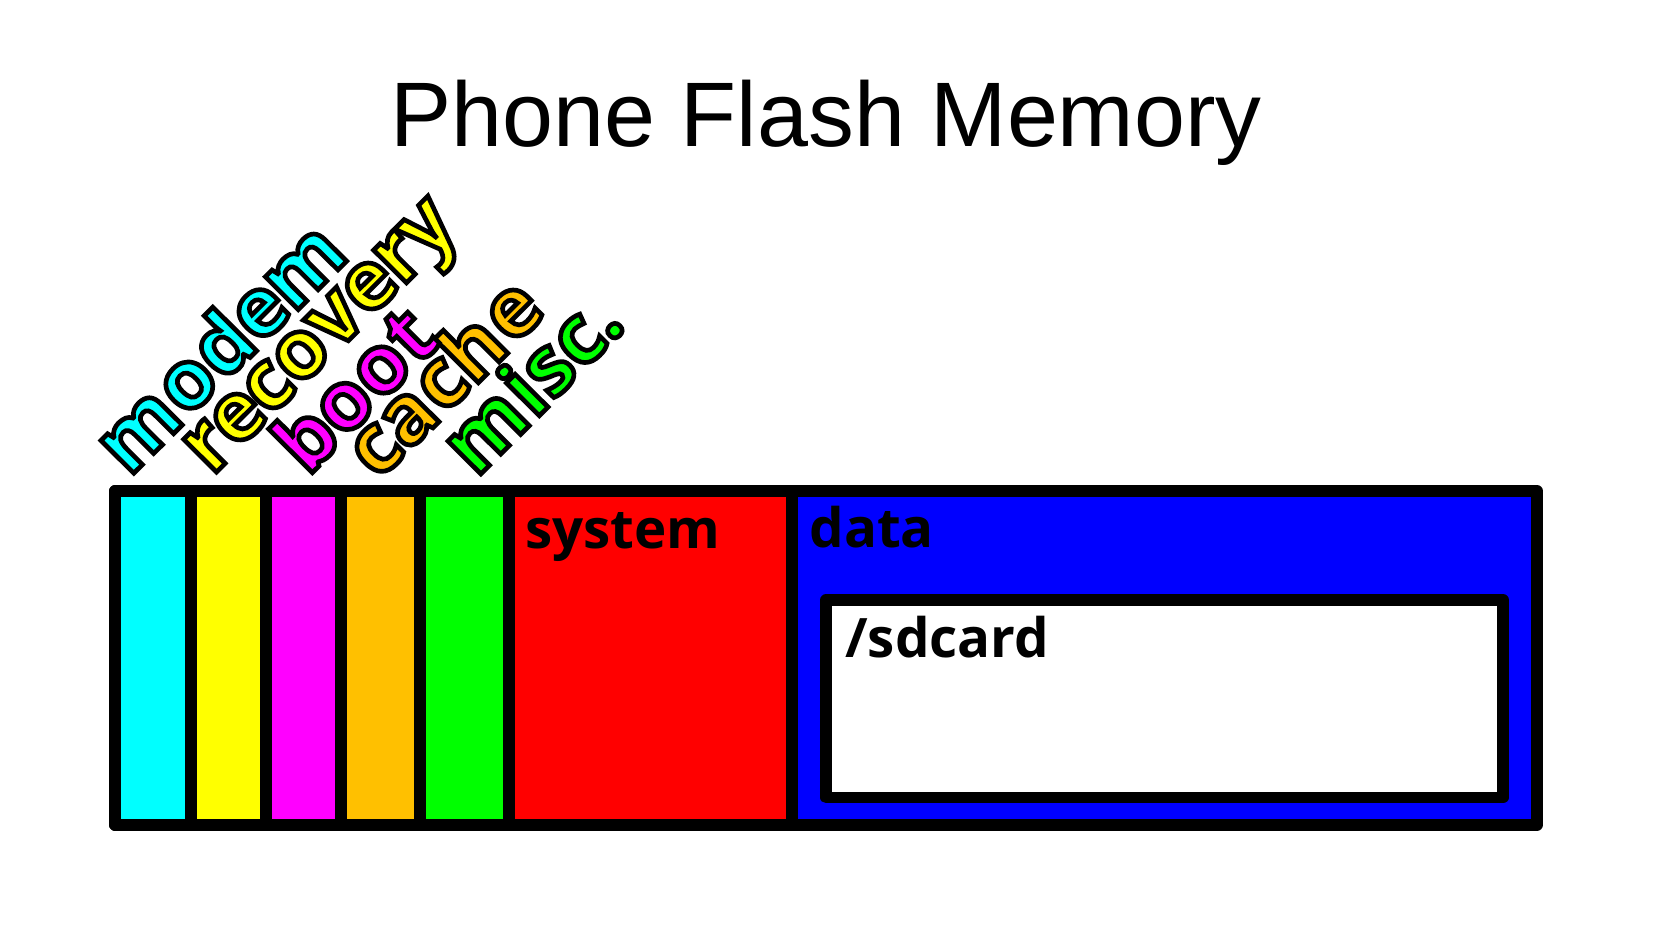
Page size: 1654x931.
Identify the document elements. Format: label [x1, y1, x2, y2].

picture [60, 0, 1596, 887]
